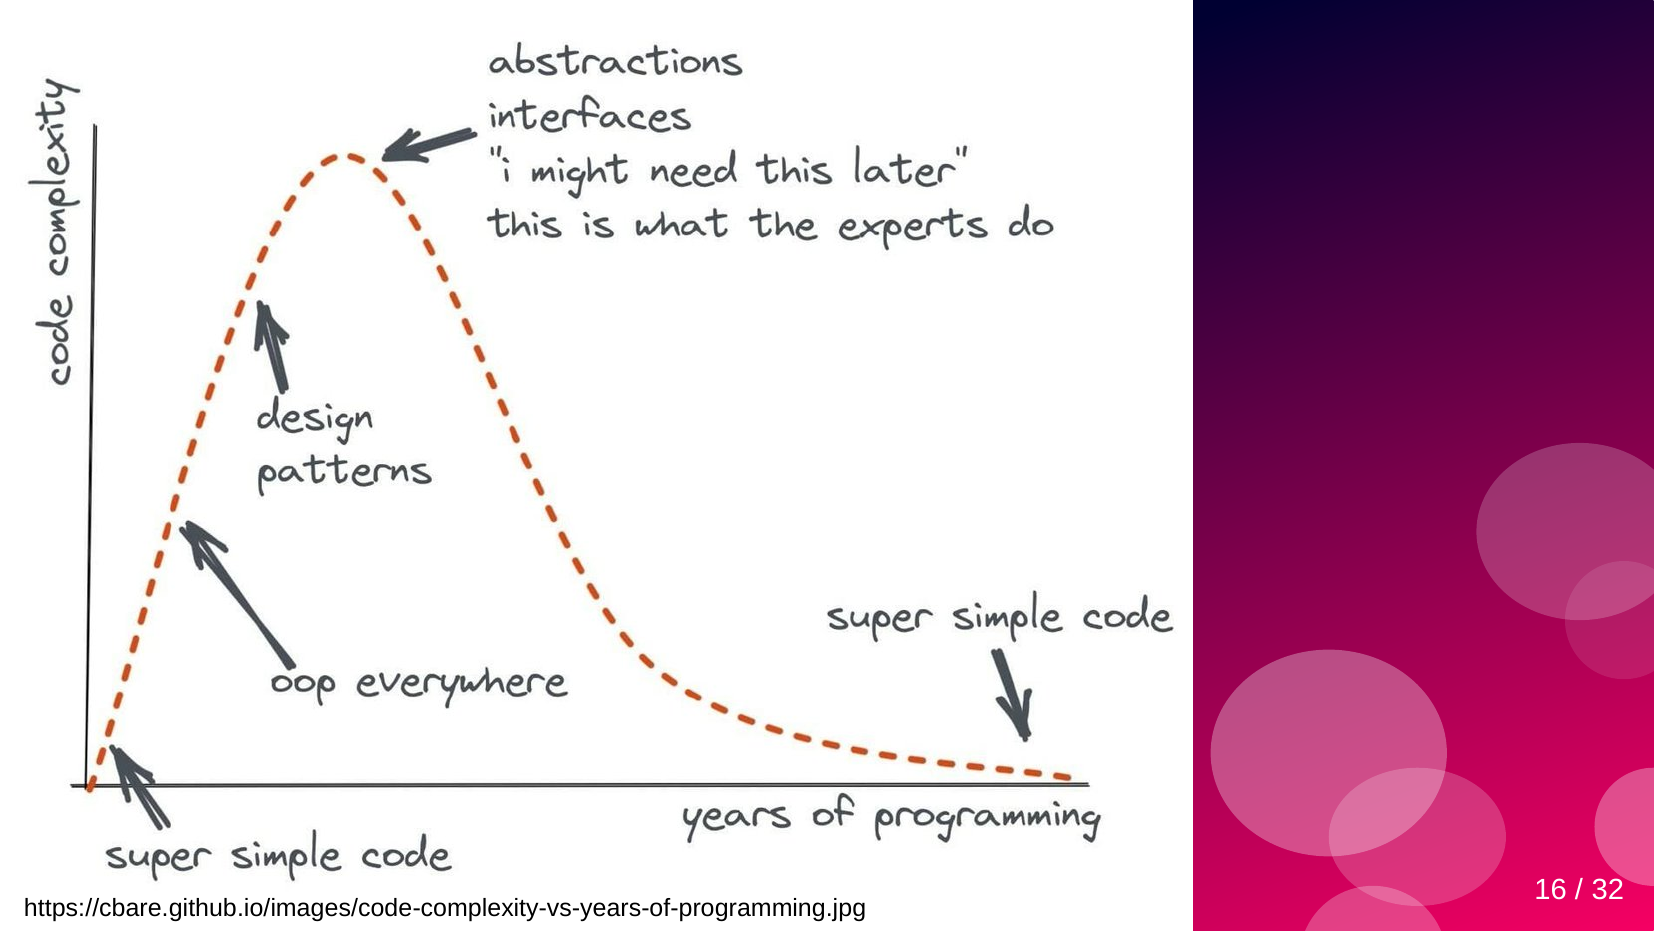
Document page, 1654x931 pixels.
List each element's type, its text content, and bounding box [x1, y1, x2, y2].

text_box https://cbare.github.io/images/code-complexity-vs-years-of-programming.jpg [9, 885, 886, 928]
picture [0, 0, 1193, 931]
